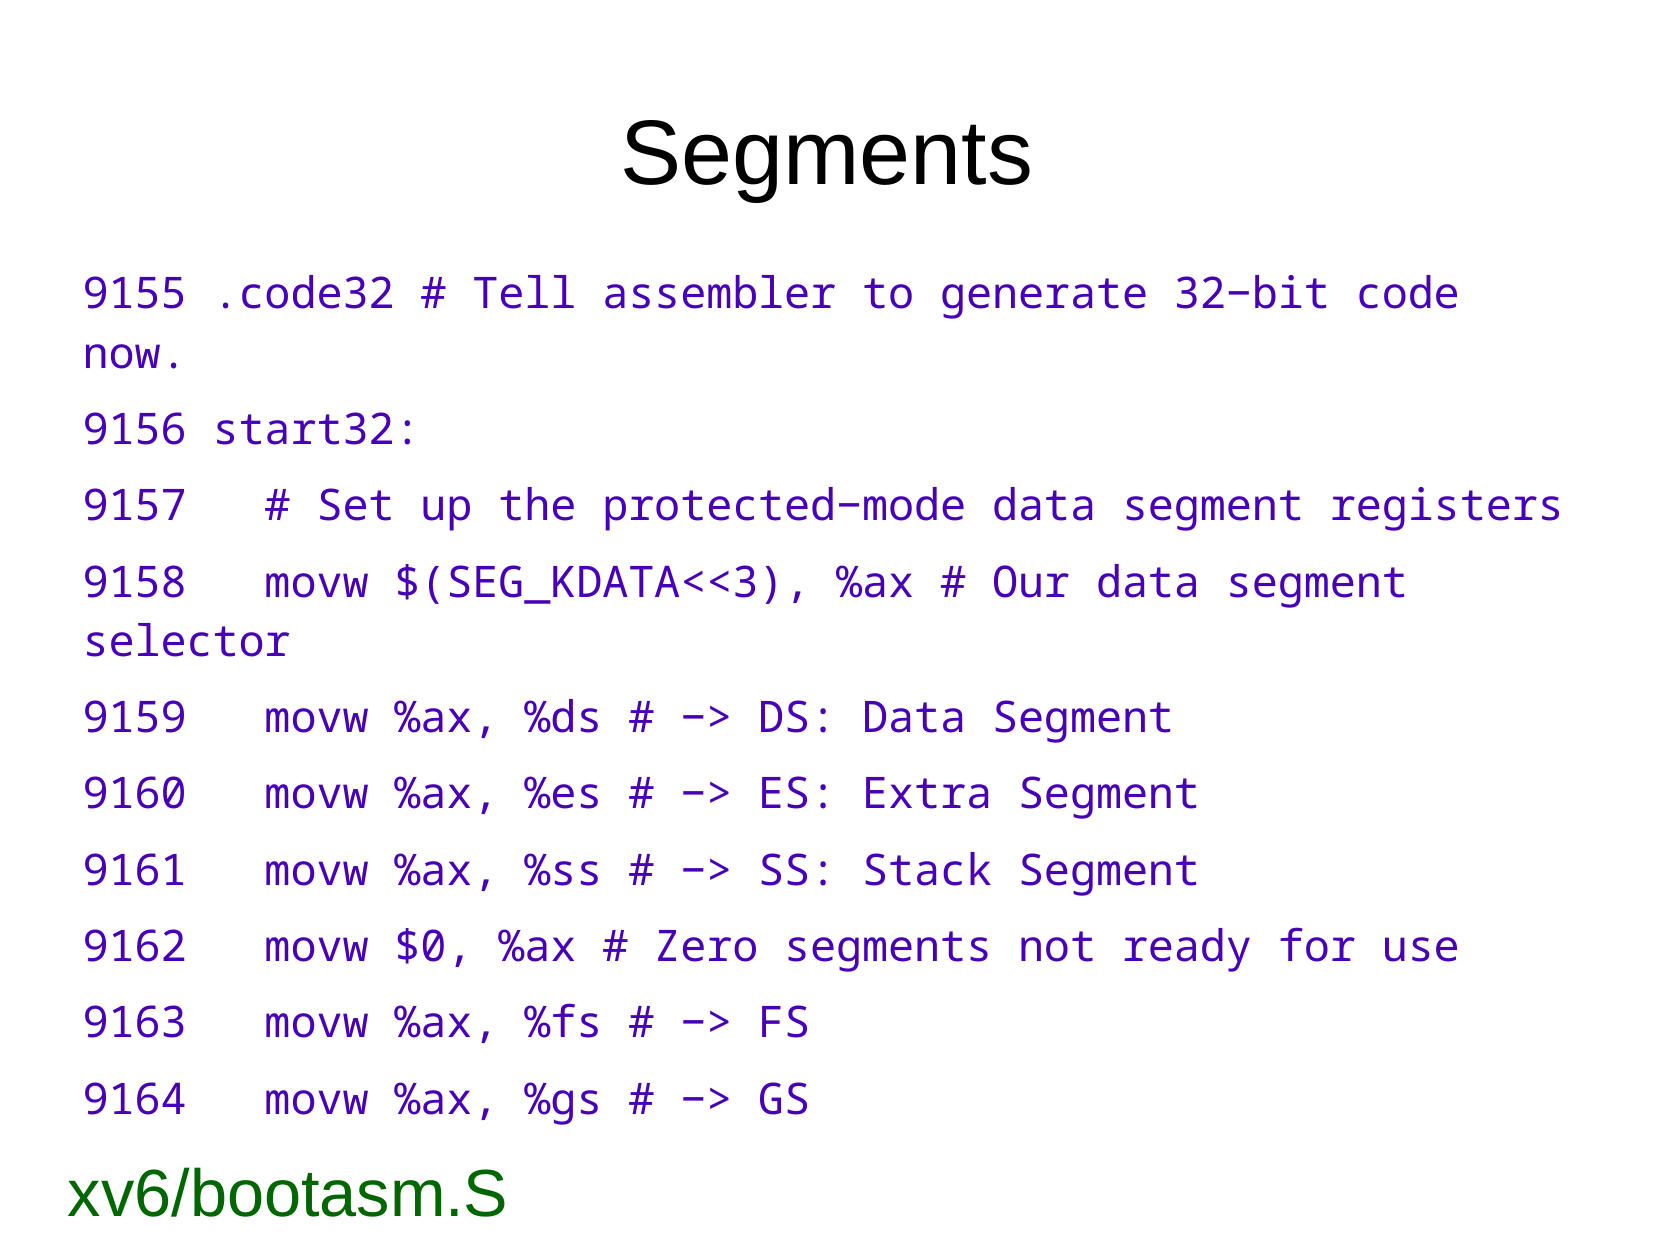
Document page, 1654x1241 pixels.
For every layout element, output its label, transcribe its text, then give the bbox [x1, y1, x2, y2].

list 9155 .code32 # Tell assembler to generate 32−bit code now. 9156 start32: 9157 # Set up the protected−mode data segment registers 9158 movw $(SEG_KDATA<<3), %ax # Our data segment selector 9159 movw %ax, %ds # −> DS: Data Segment 9160 movw %ax, %es # −> ES: Extra Segment 9161 movw %ax, %ss # −> SS: Stack Segment 9162 movw $0, %ax # Zero segments not ready for use 9163 movw %ax, %fs # −> FS 9164 movw %ax, %gs # −> GS [82, 262, 1571, 1163]
text_box xv6/bootasm.S [53, 1148, 638, 1238]
title Segments [82, 49, 1571, 257]
